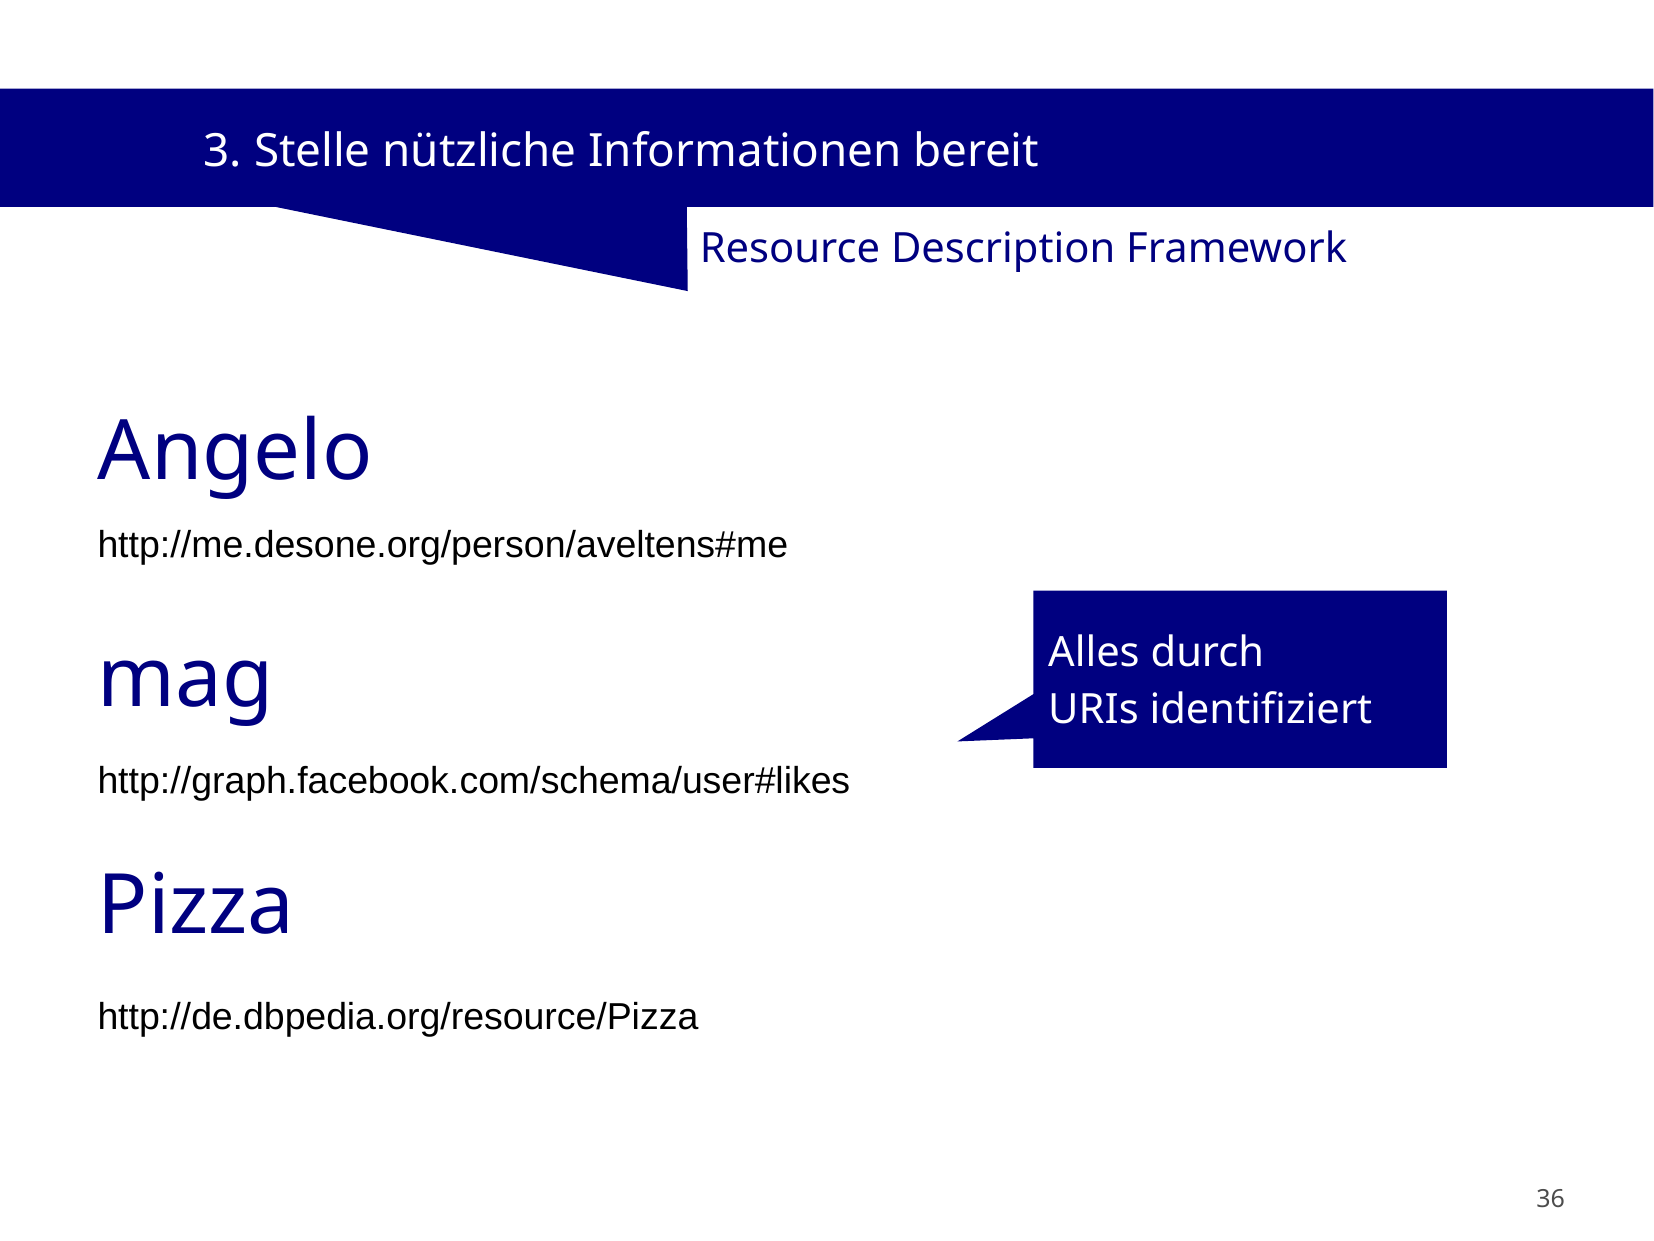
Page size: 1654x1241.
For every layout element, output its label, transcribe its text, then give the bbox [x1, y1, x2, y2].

text_box 3. Stelle nützliche Informationen bereit [189, 109, 1160, 189]
text_box Angelo mag Pizza [83, 810, 416, 978]
text_box Resource Description Framework [685, 210, 1447, 284]
text_box Angelo mag Pizza [83, 382, 416, 515]
text_box http://de.dbpedia.org/resource/Pizza [82, 988, 999, 1046]
text_box Angelo mag Pizza [83, 573, 416, 752]
text_box [0, 88, 1654, 292]
text_box Alles durch URIs identifiziert [957, 590, 1447, 768]
text_box http://me.desone.org/person/aveltens#me [82, 515, 804, 573]
text_box http://graph.facebook.com/schema/user#likes [82, 752, 999, 810]
